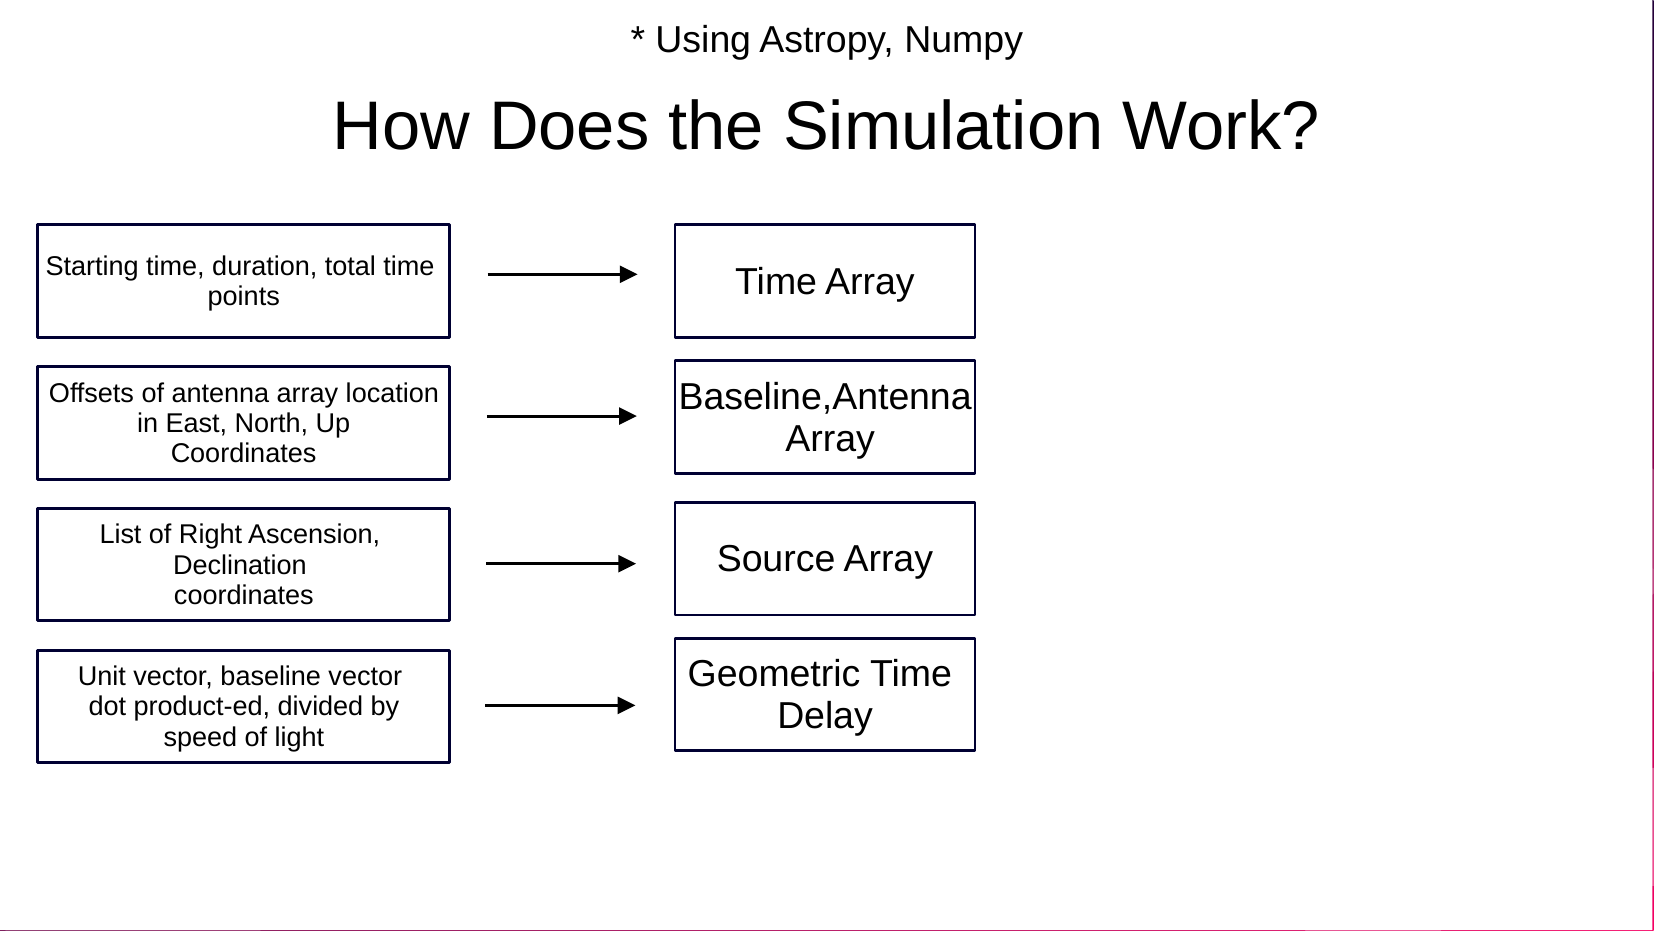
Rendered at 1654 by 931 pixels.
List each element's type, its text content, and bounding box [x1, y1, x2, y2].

text_box Offsets of antenna array location in East, North, Up Coordinates [37, 366, 450, 480]
text_box Baseline,Antenna Array [675, 360, 976, 474]
title How Does the Simulation Work? [88, 44, 1565, 207]
text_box Source Array [675, 502, 976, 616]
text_box Unit vector, baseline vector dot product-ed, divided by speed of light [37, 650, 450, 763]
text_box * Using Astropy, Numpy [545, 0, 1109, 96]
text_box Time Array [675, 224, 976, 338]
text_box Starting time, duration, total time points [37, 224, 450, 338]
text_box Geometric Time Delay [675, 638, 976, 751]
text_box List of Right Ascension, Declination coordinates [37, 508, 450, 621]
